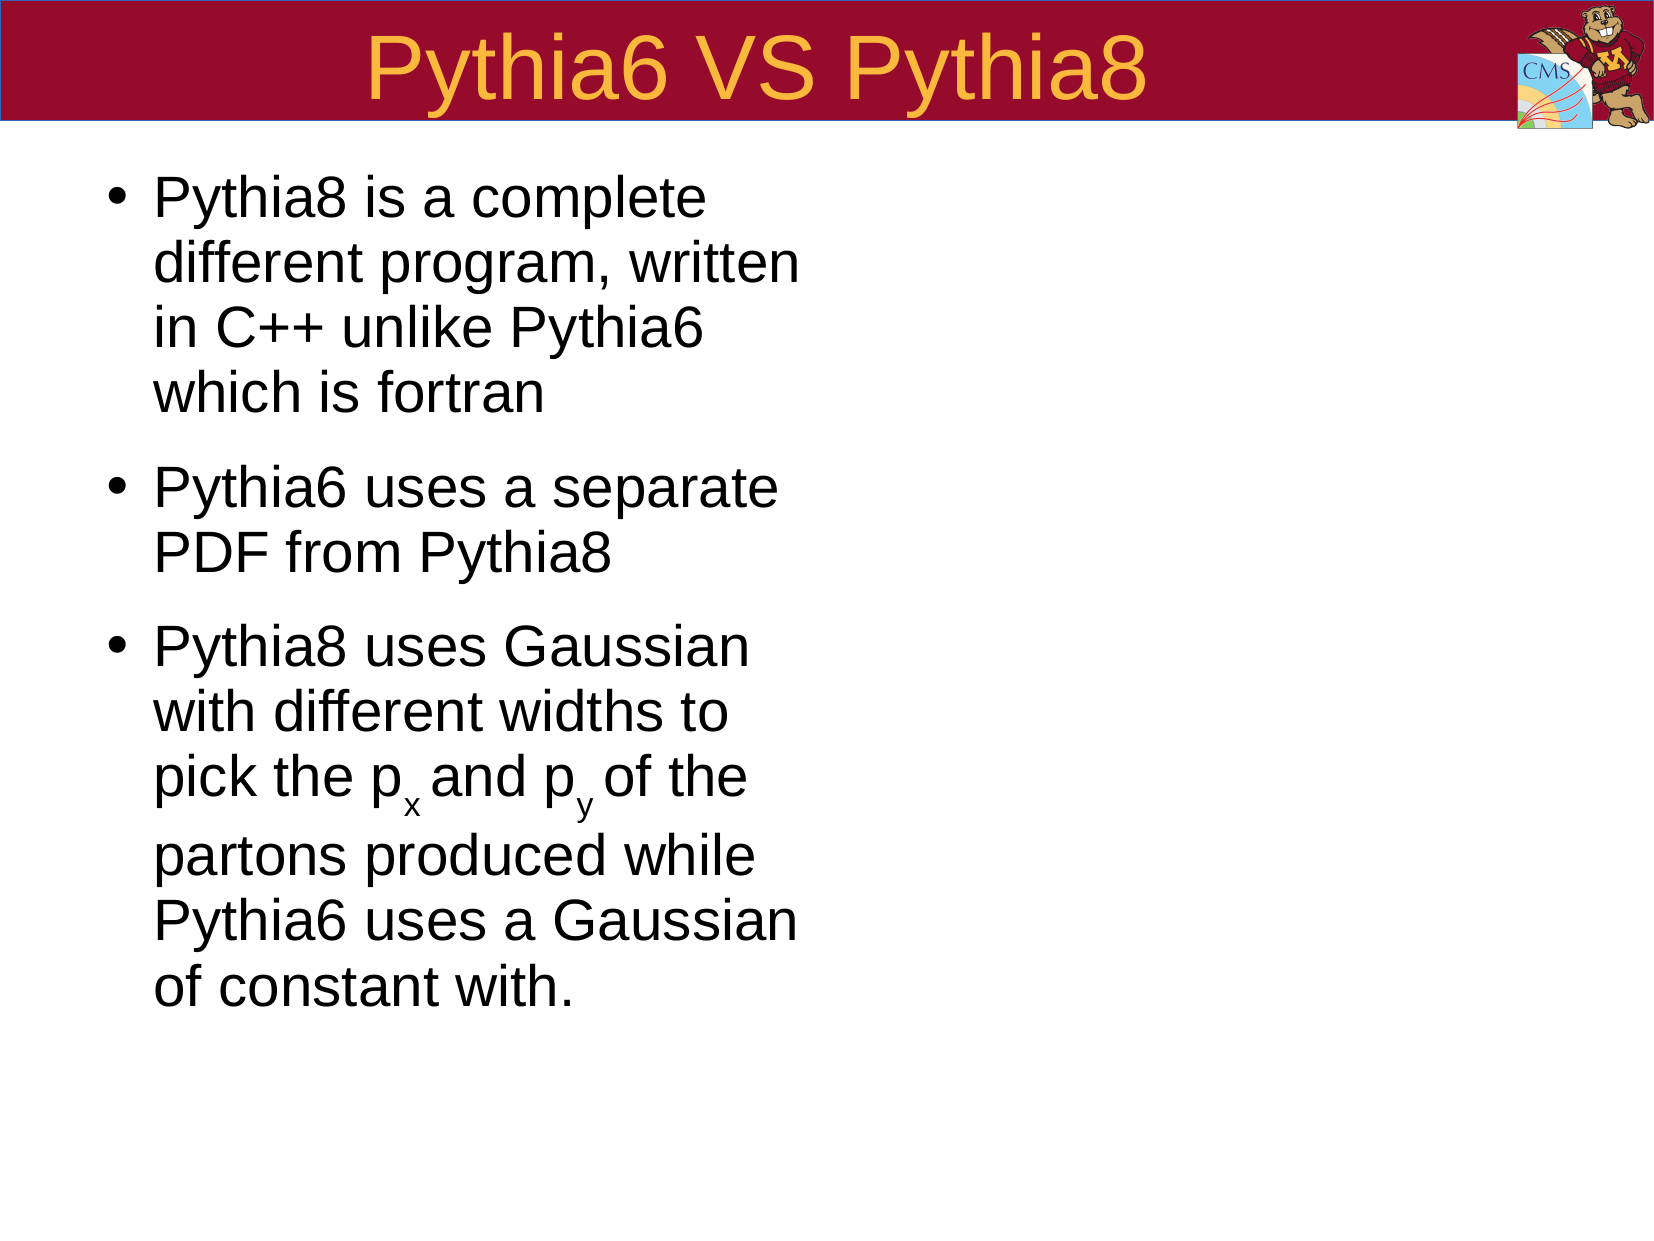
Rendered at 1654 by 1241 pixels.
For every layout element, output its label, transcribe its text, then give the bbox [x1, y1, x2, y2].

list Pythia8 is a complete different program, written in C++ unlike Pythia6 which is fortran Pythia6 uses a separate PDF from Pythia8 Pythia8 uses Gaussian with different widths to pick the px and py of the partons produced while Pythia6 uses a Gaussian of constant with. [82, 165, 809, 885]
picture [1515, 0, 1652, 135]
title Pythia6 VS Pythia8 [0, 15, 1516, 121]
